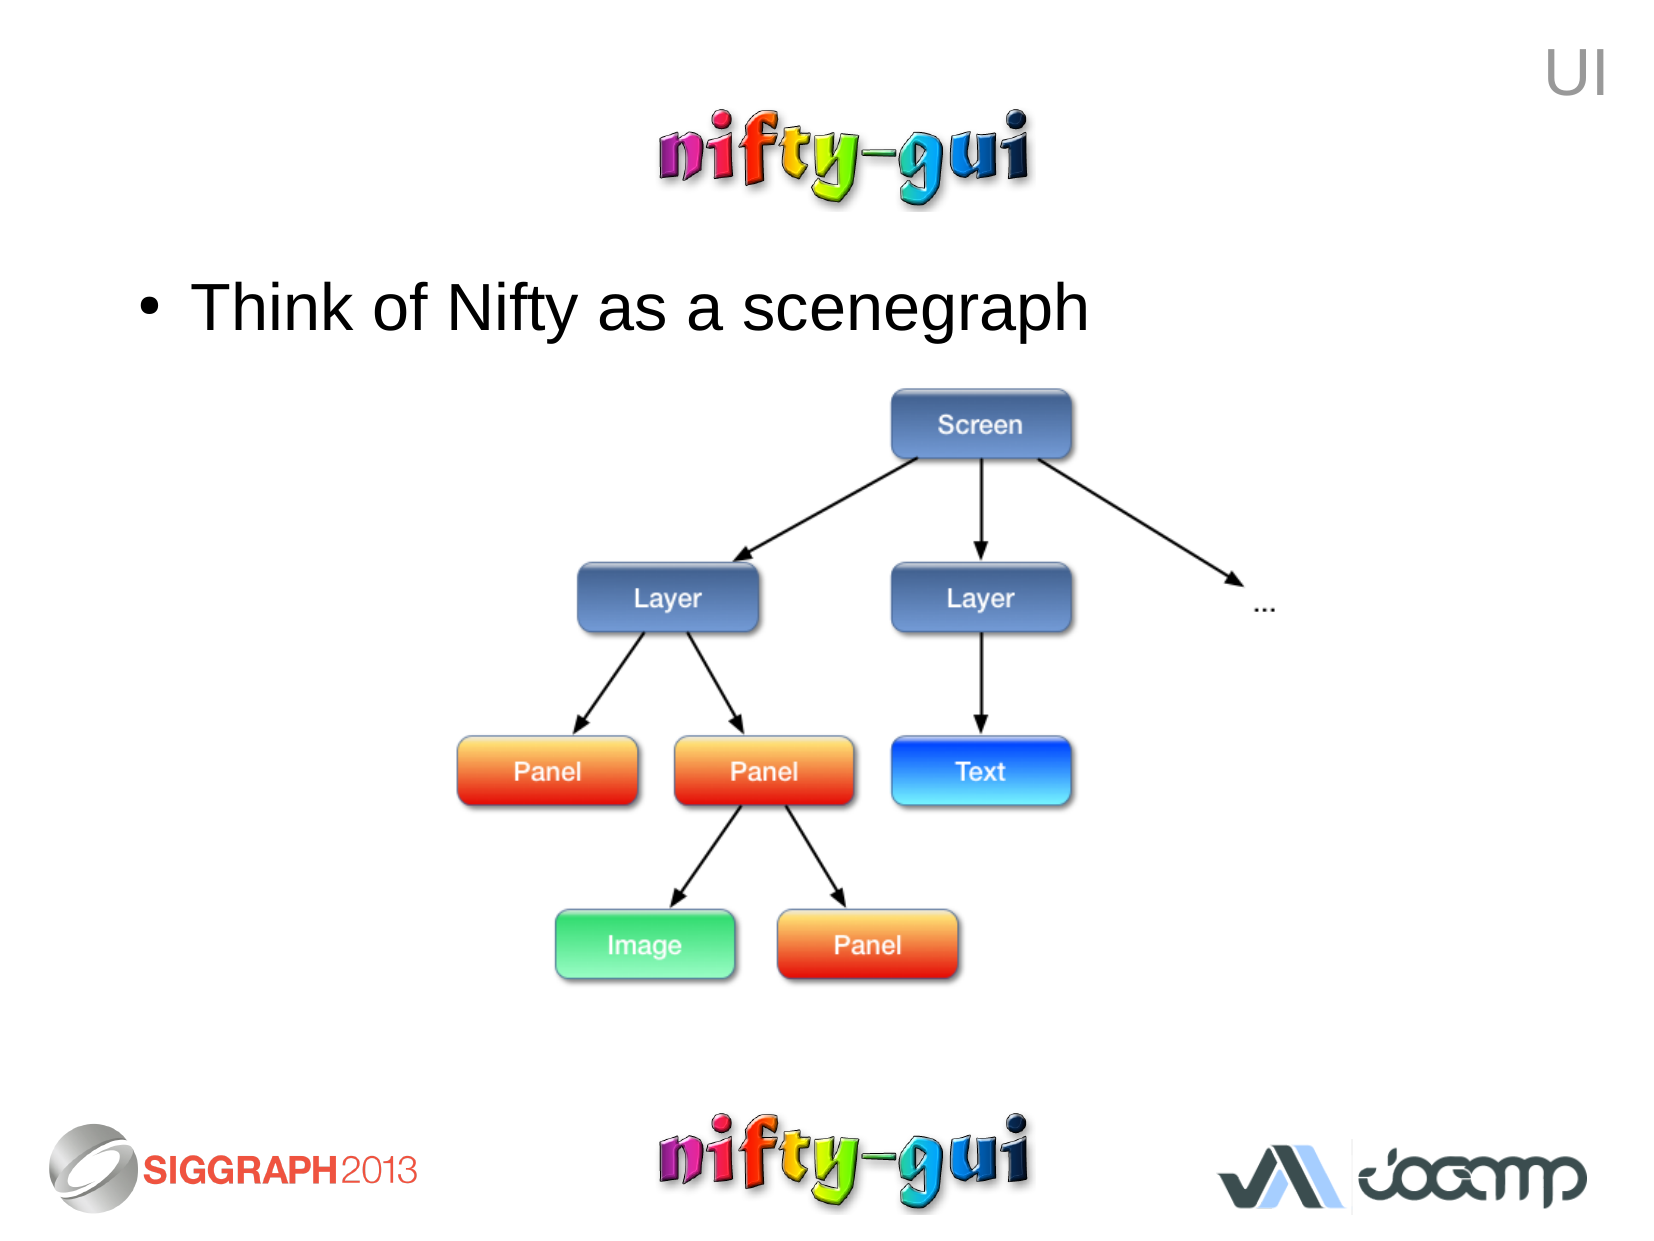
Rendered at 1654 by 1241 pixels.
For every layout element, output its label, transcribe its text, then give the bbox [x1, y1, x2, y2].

picture [1215, 1139, 1587, 1215]
text_box UI [1529, 27, 1642, 132]
picture [354, 315, 1382, 1050]
text_box Think of Nifty as a scenegraph [120, 270, 1124, 346]
picture [652, 1108, 1036, 1216]
picture [652, 104, 1036, 212]
picture [45, 1122, 421, 1215]
